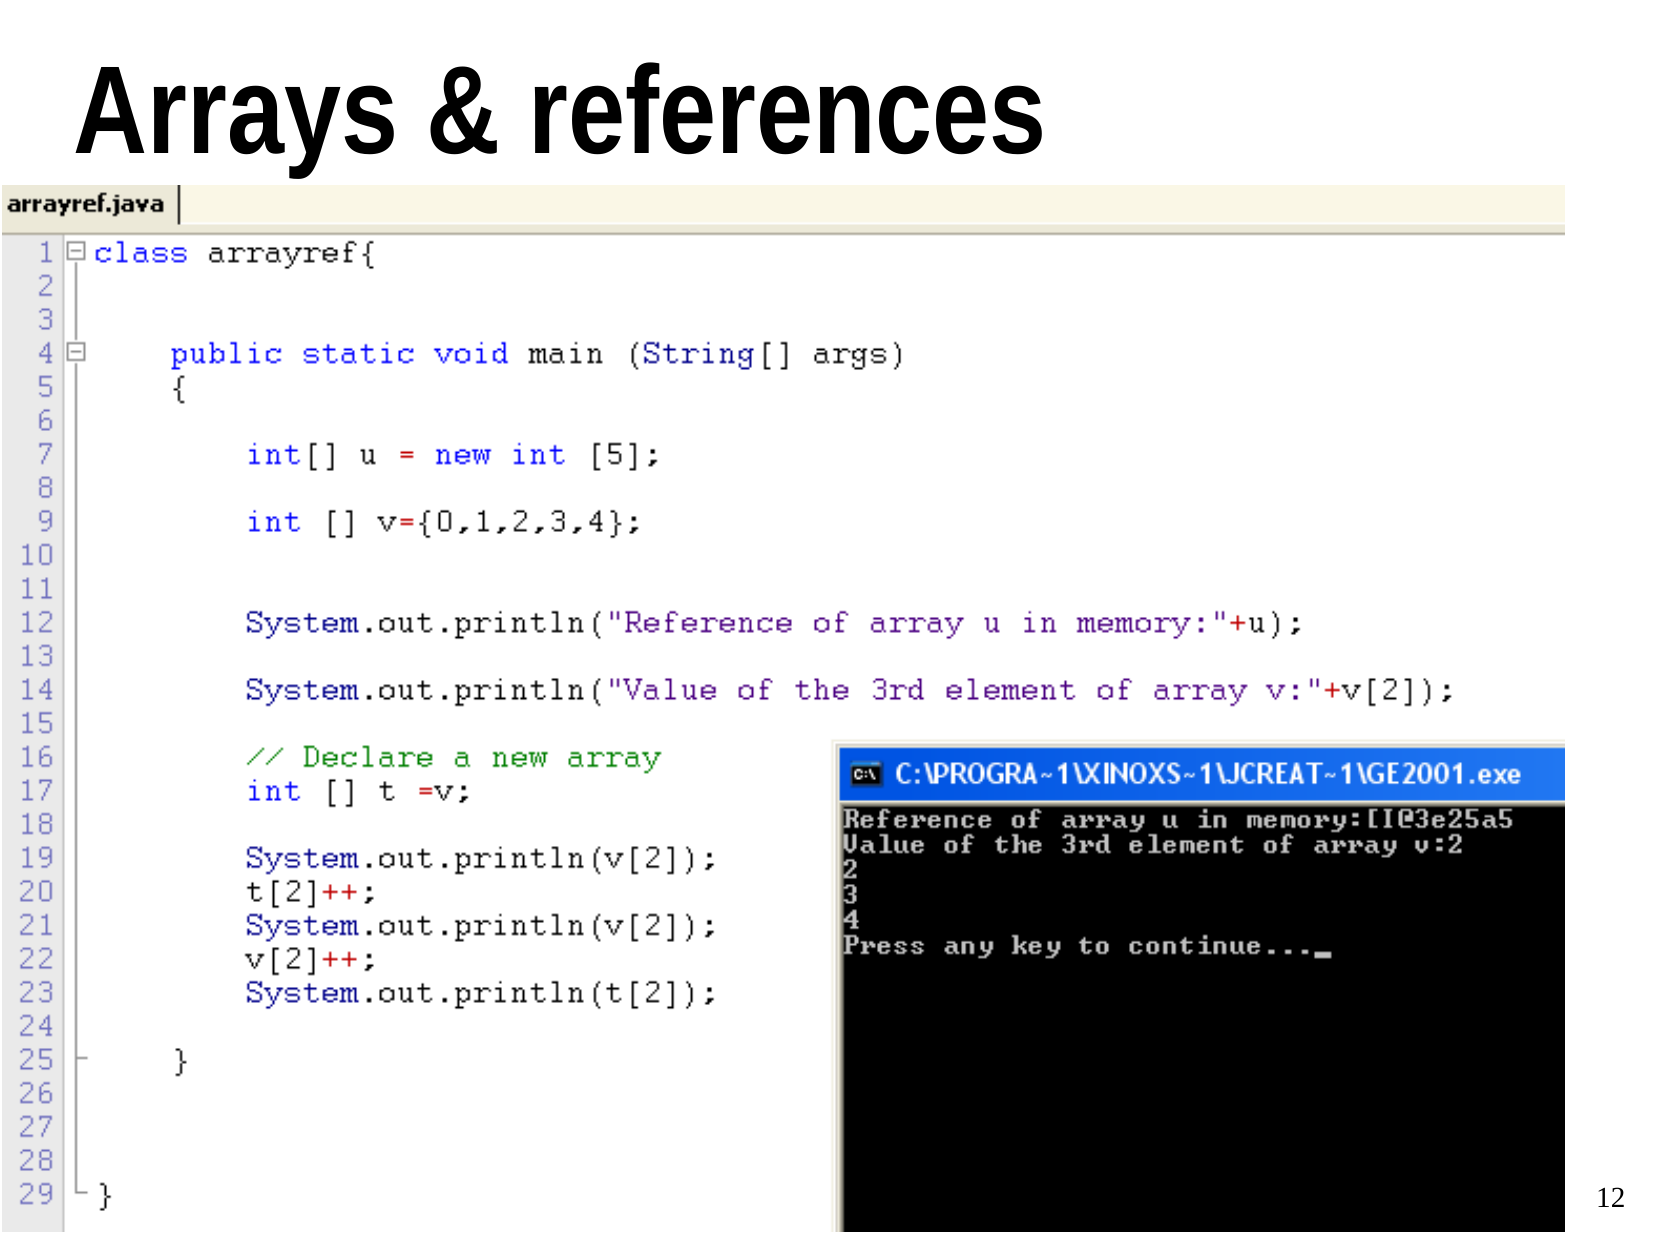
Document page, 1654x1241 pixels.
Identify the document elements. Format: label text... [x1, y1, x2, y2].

text_box Arrays & references [59, 29, 1063, 185]
picture [2, 185, 1565, 1232]
